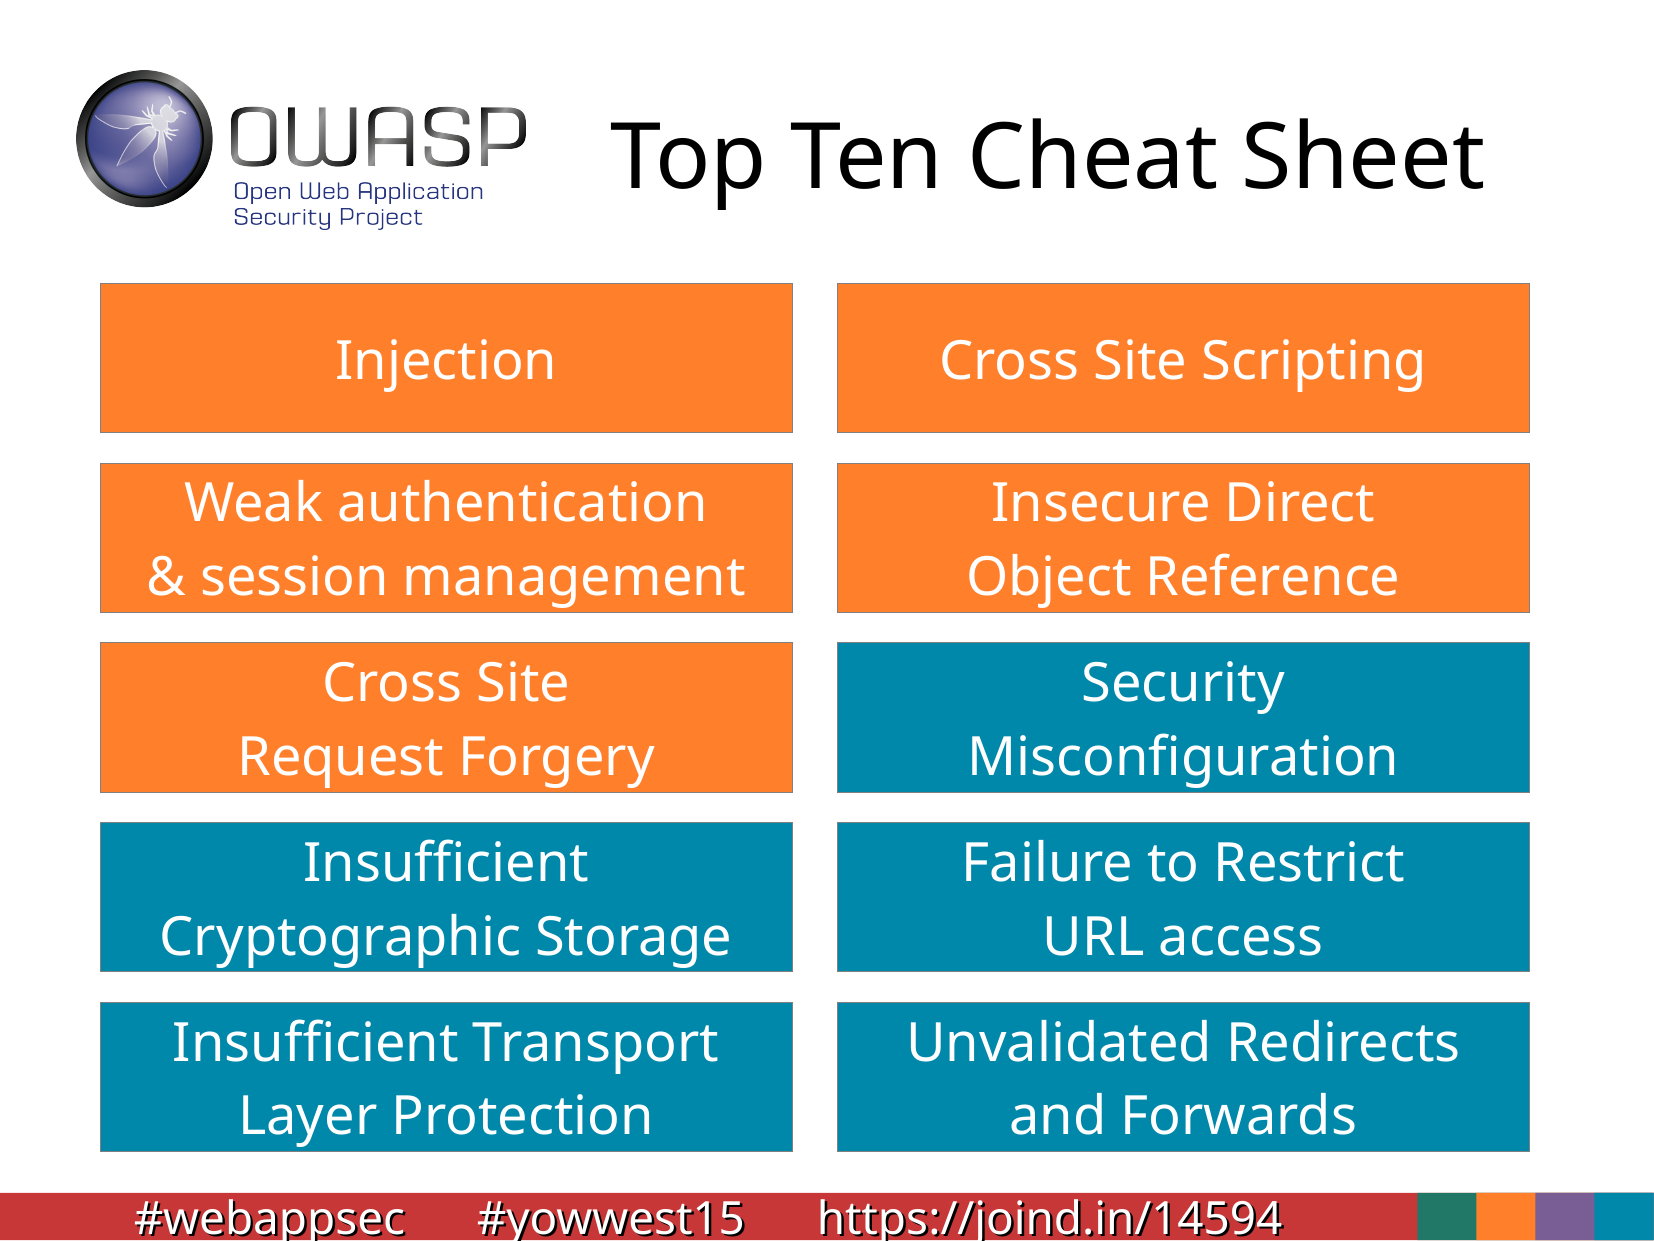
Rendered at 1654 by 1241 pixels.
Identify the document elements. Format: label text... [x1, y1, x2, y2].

text_box Weak authentication & session management [100, 463, 793, 613]
text_box Cross Site Request Forgery [100, 642, 793, 793]
text_box Insufficient Transport Layer Protection [100, 1002, 793, 1152]
text_box Unvalidated Redirects and Forwards [837, 1002, 1530, 1152]
text_box Injection [100, 283, 793, 433]
text_box Failure to Restrict URL access [837, 822, 1530, 972]
text_box Insecure Direct Object Reference [837, 463, 1530, 613]
picture [76, 70, 525, 230]
text_box Security Misconfiguration [837, 642, 1530, 793]
text_box Cross Site Scripting [837, 283, 1530, 433]
text_box Insufficient Cryptographic Storage [100, 822, 793, 972]
title Top Ten Cheat Sheet [525, 49, 1571, 257]
